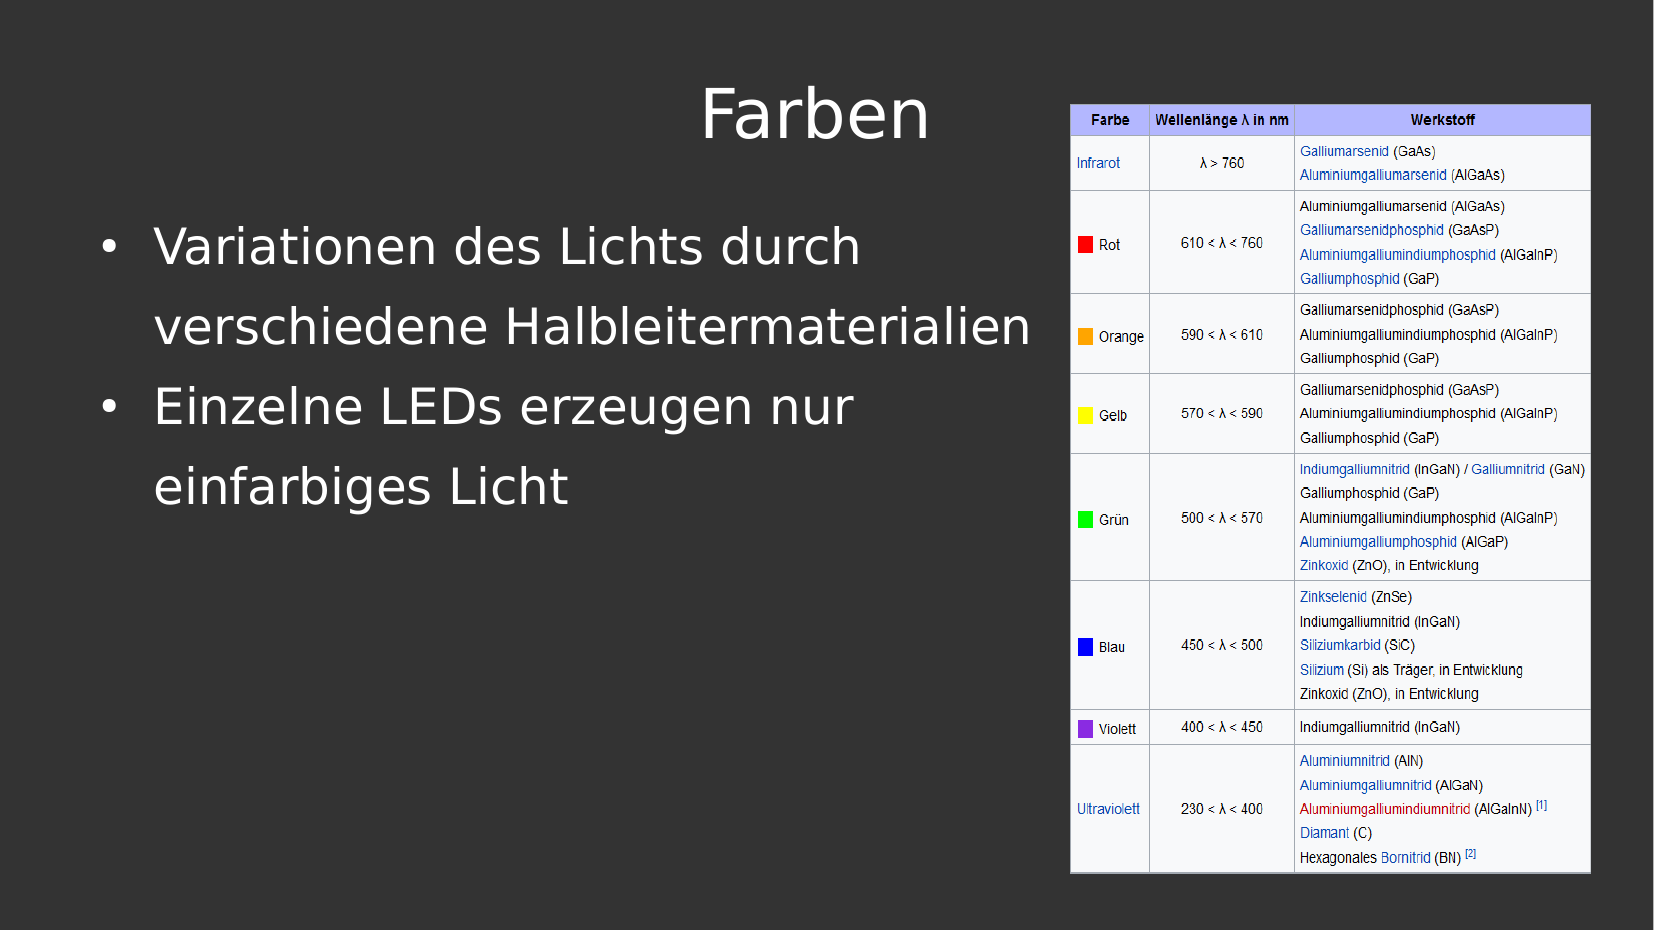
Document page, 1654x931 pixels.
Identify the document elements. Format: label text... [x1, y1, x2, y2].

title Farben [82, 37, 1571, 193]
picture [1070, 104, 1591, 874]
text_box [1560, 405, 1576, 464]
list Variationen des Lichts durch verschiedene Halbleitermaterialien Einzelne LEDs erzeugen nur einfarbiges Licht [82, 217, 1070, 758]
